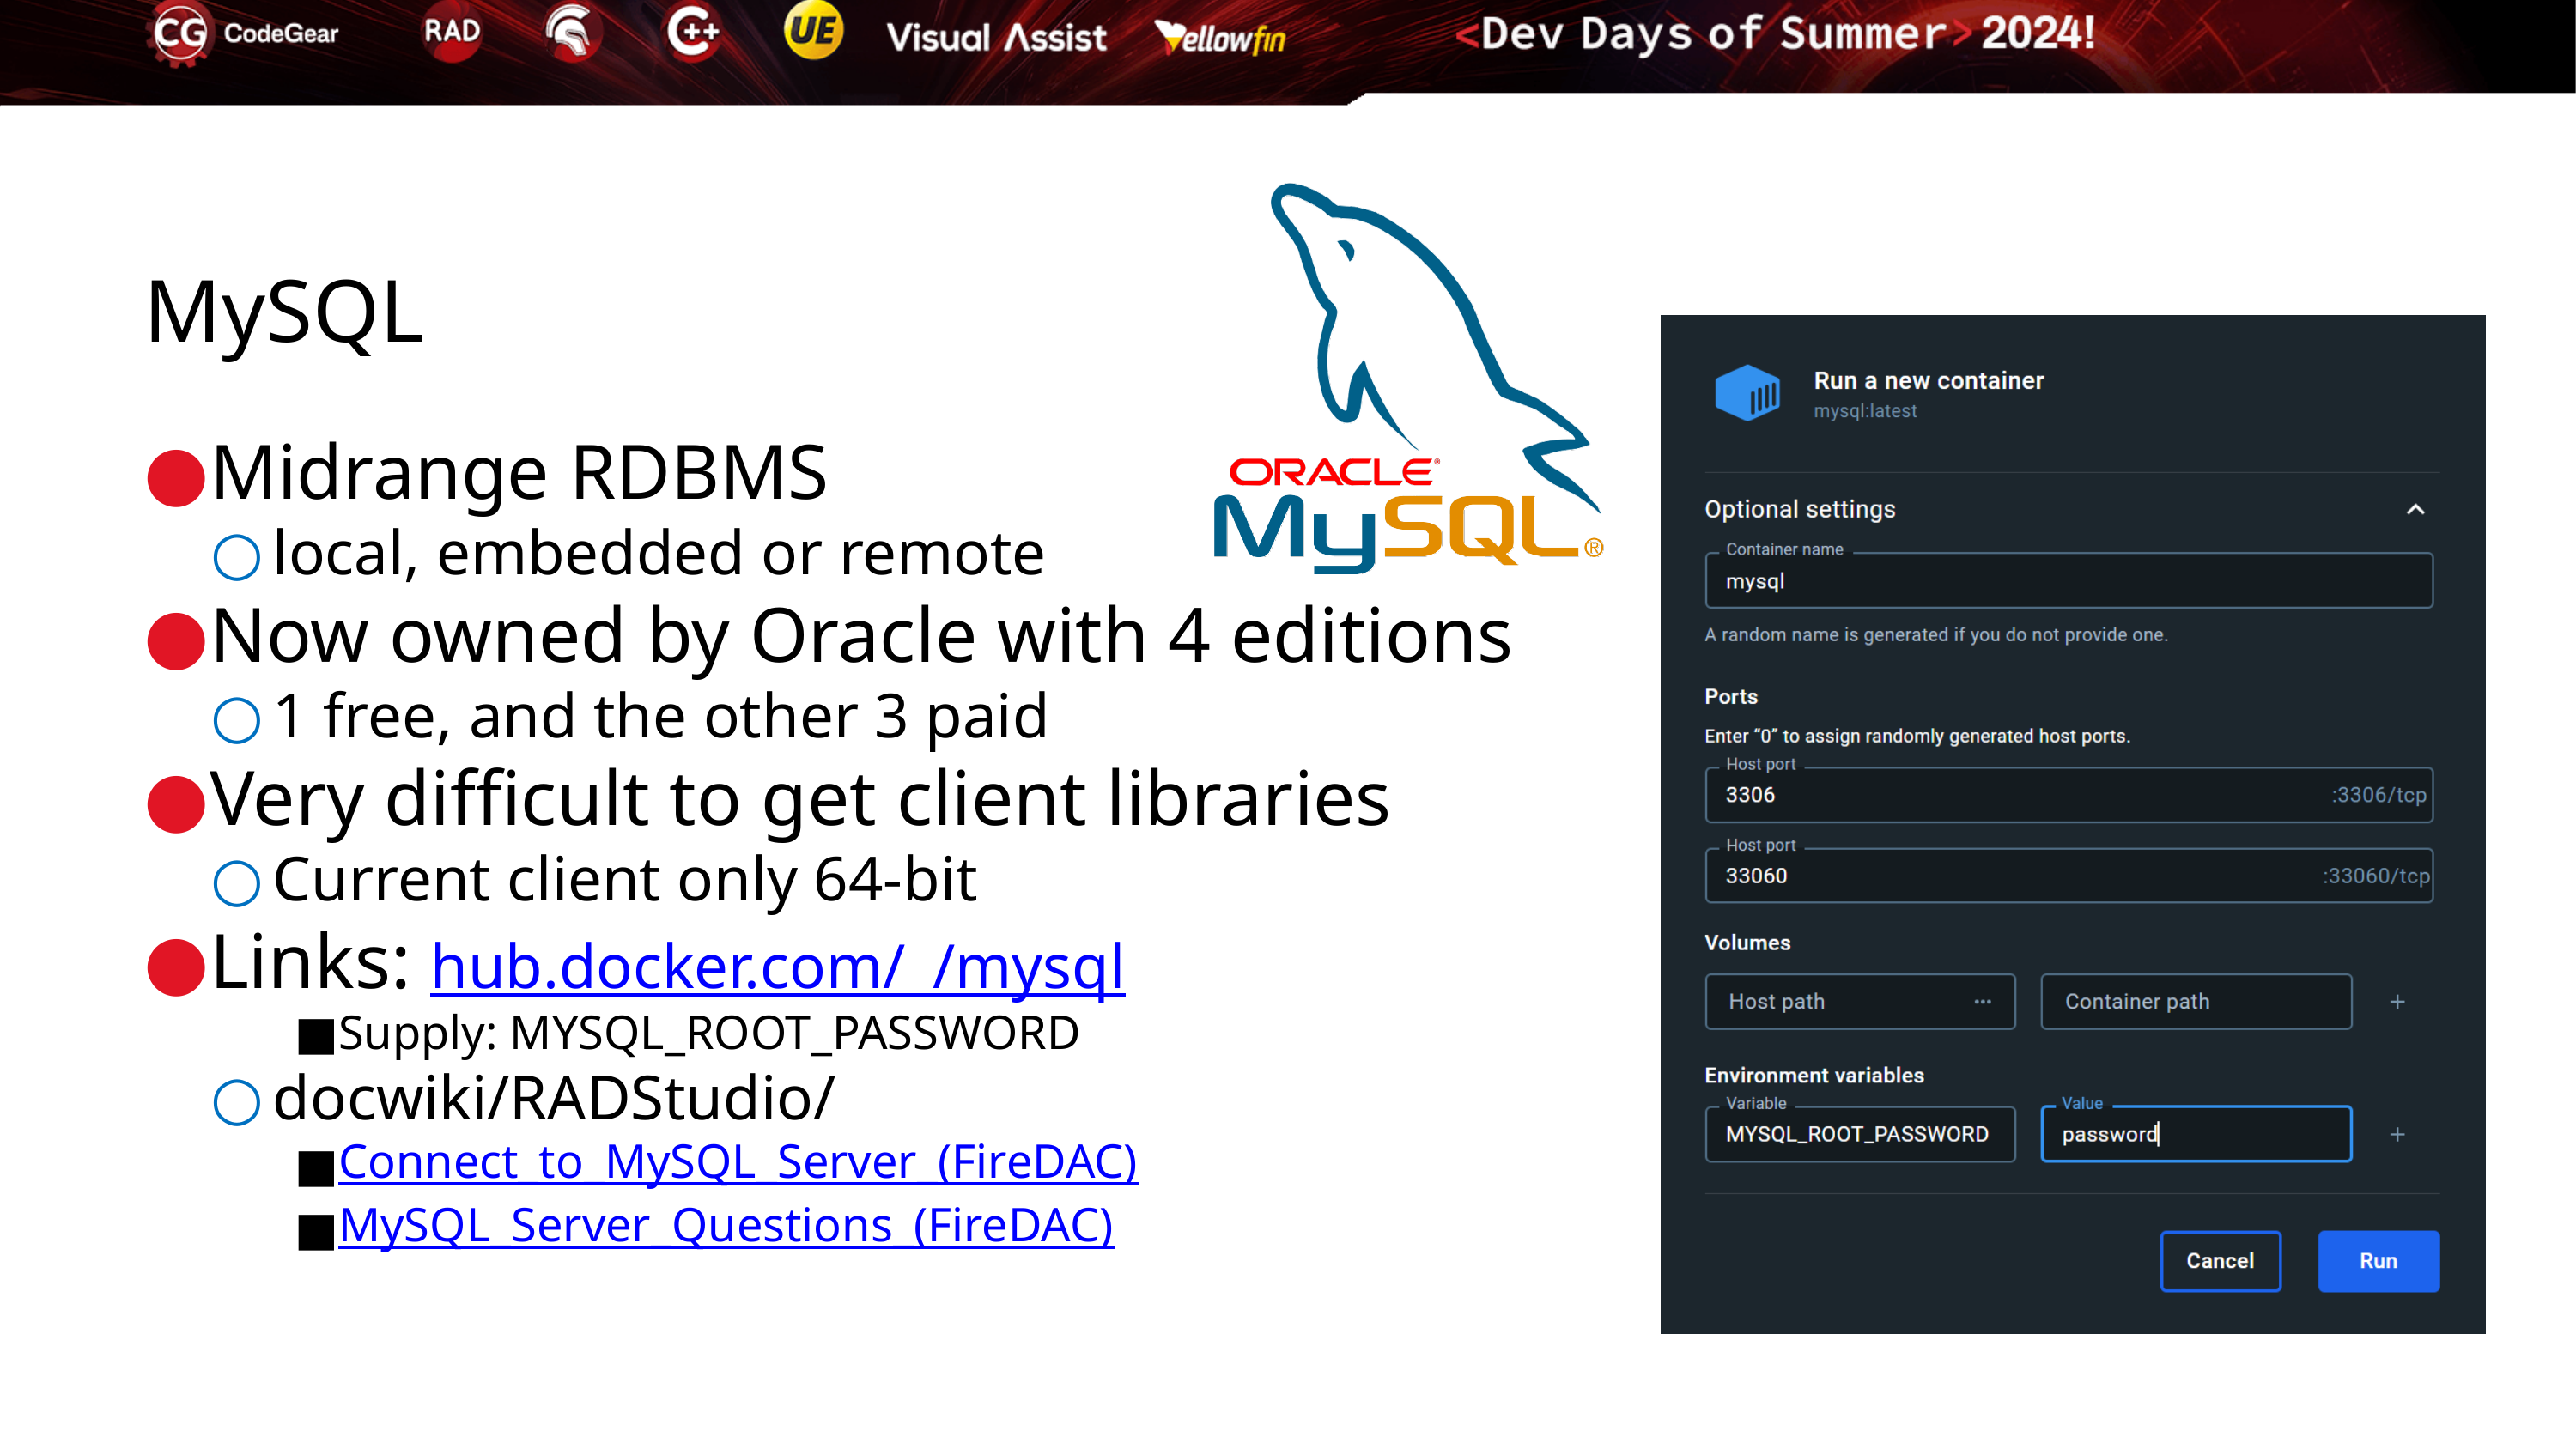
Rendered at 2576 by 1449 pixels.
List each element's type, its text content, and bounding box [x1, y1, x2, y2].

picture [1213, 177, 1604, 574]
picture [1661, 315, 2486, 1335]
title MySQL [131, 177, 1213, 373]
picture [0, 0, 2576, 111]
list Midrange RDBMS local, embedded or remote Now owned by Oracle with 4 editions 1 free, and the other 3 paid Very difficult to get client libraries Current client only 64-bit Links: hub.docker.com/_/mysql Supply: MYSQL_ROOT_PASSWORD docwiki/RADStudio/ Connect_to_MySQL_Server_(FireDAC) MySQL_Server_Questions_(FireDAC) [131, 410, 1566, 1334]
